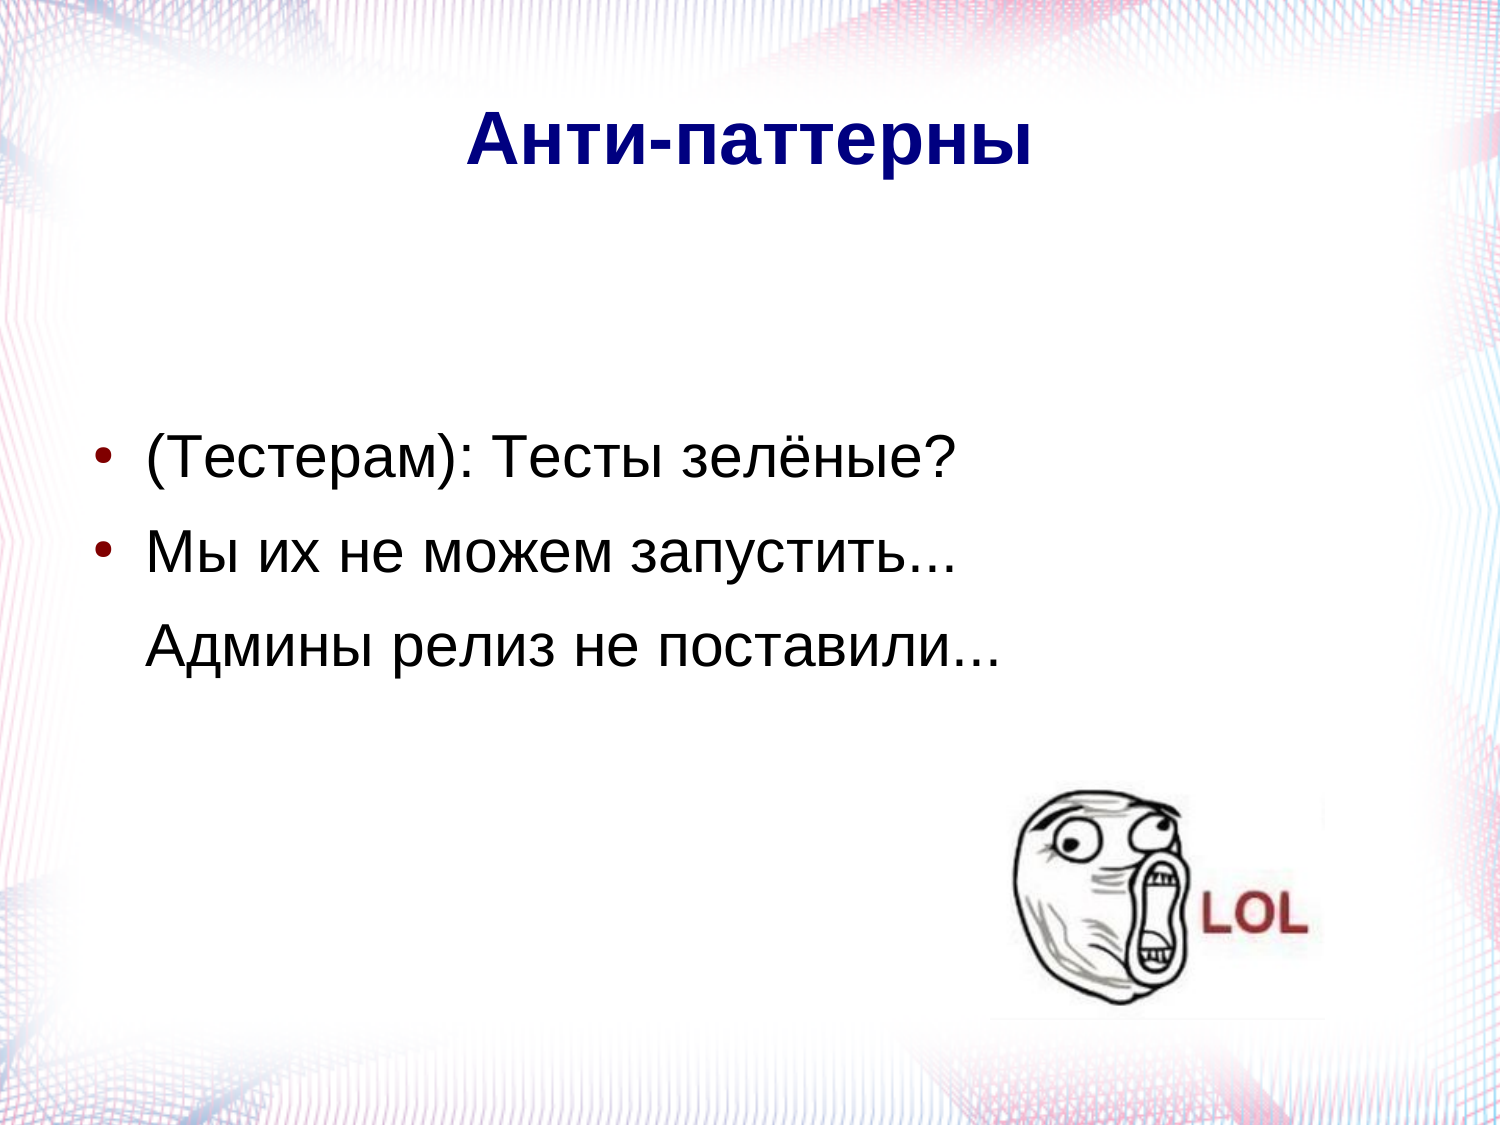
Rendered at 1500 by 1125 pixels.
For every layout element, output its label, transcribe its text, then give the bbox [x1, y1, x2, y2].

picture [0, 0, 1500, 1125]
list (Тестерам): Тесты зелёные? Мы их не можем запустить... Админы релиз не поставили... [75, 422, 1425, 865]
title Анти-паттерны [75, 44, 1426, 233]
